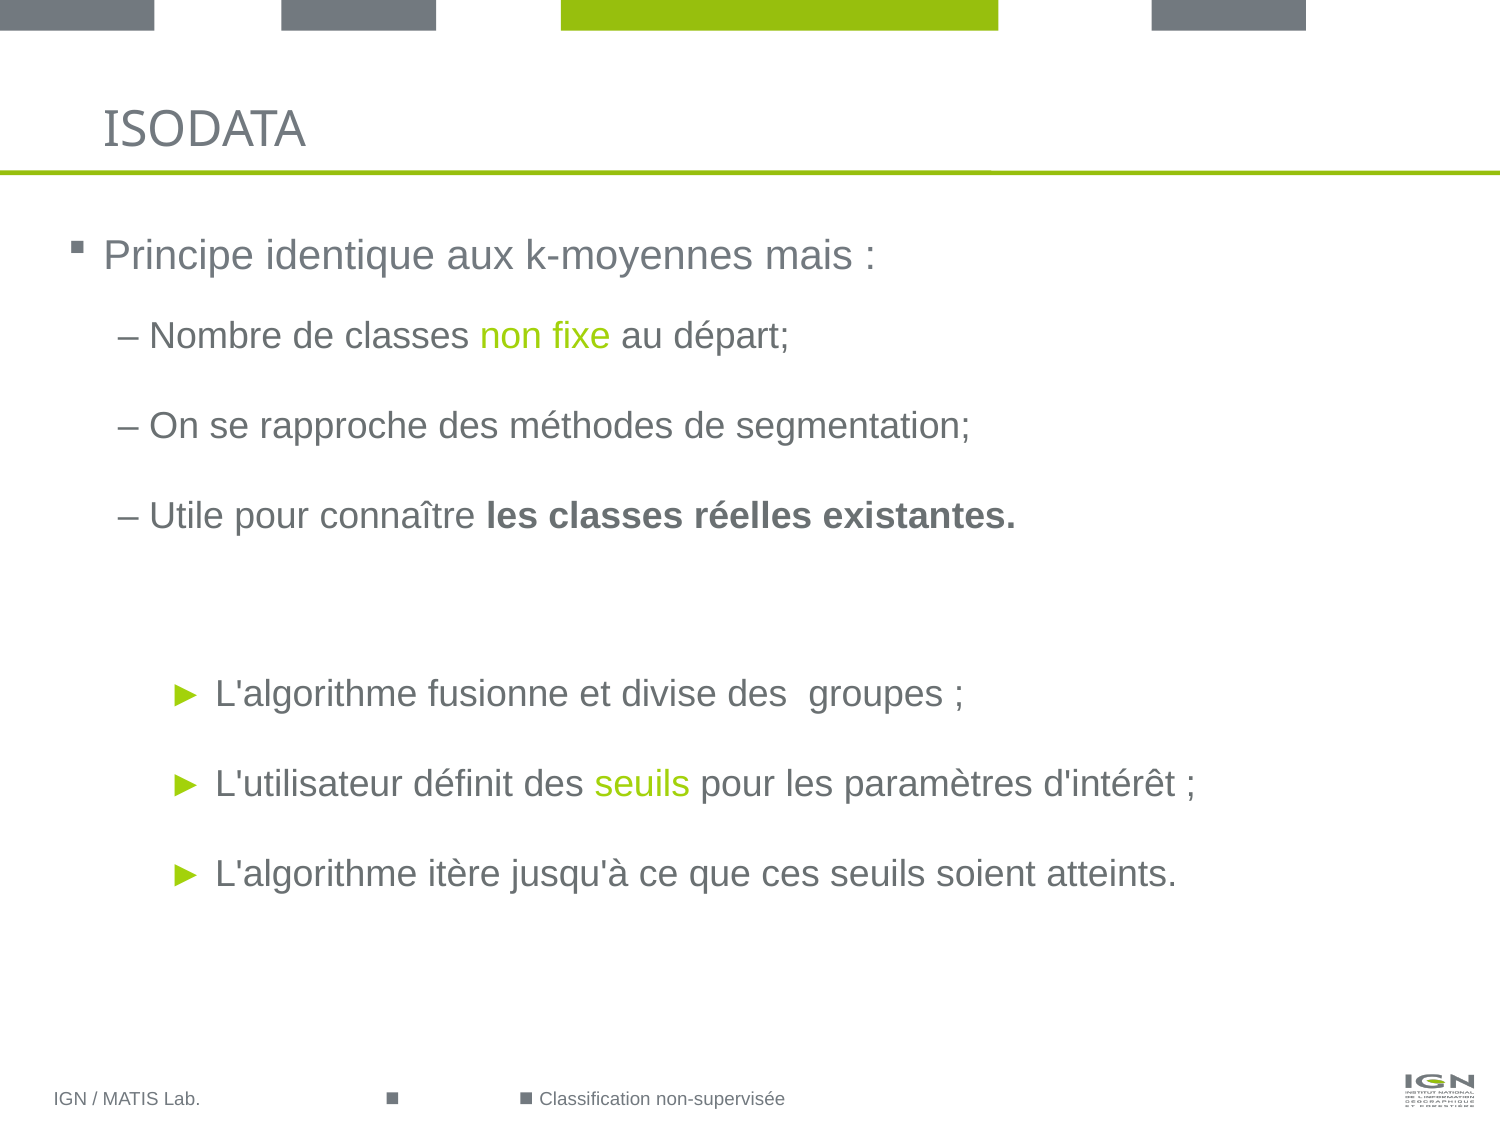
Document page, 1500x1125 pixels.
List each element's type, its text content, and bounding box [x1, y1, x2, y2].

text_box – Nombre de classes non fixe au départ; – On se rapproche des méthodes de segmentation; – Utile pour connaître les classes réelles existantes. [29, 258, 1288, 544]
picture [1404, 1074, 1475, 1108]
text_box Principe identique aux k-moyennes mais : [53, 219, 1425, 449]
text_box Classification non-supervisée [524, 1067, 875, 1125]
text_box ► L'algorithme fusionne et divise des groupes ; ► L'utilisateur définit des seuils pour les paramètres d'intérêt ; ► L'algorithme itère jusqu'à ce que ces seuils soient atteints. [117, 661, 1476, 902]
text_box ISODATA [53, 80, 1425, 173]
text_box IGN / MATIS Lab. [39, 1067, 360, 1125]
